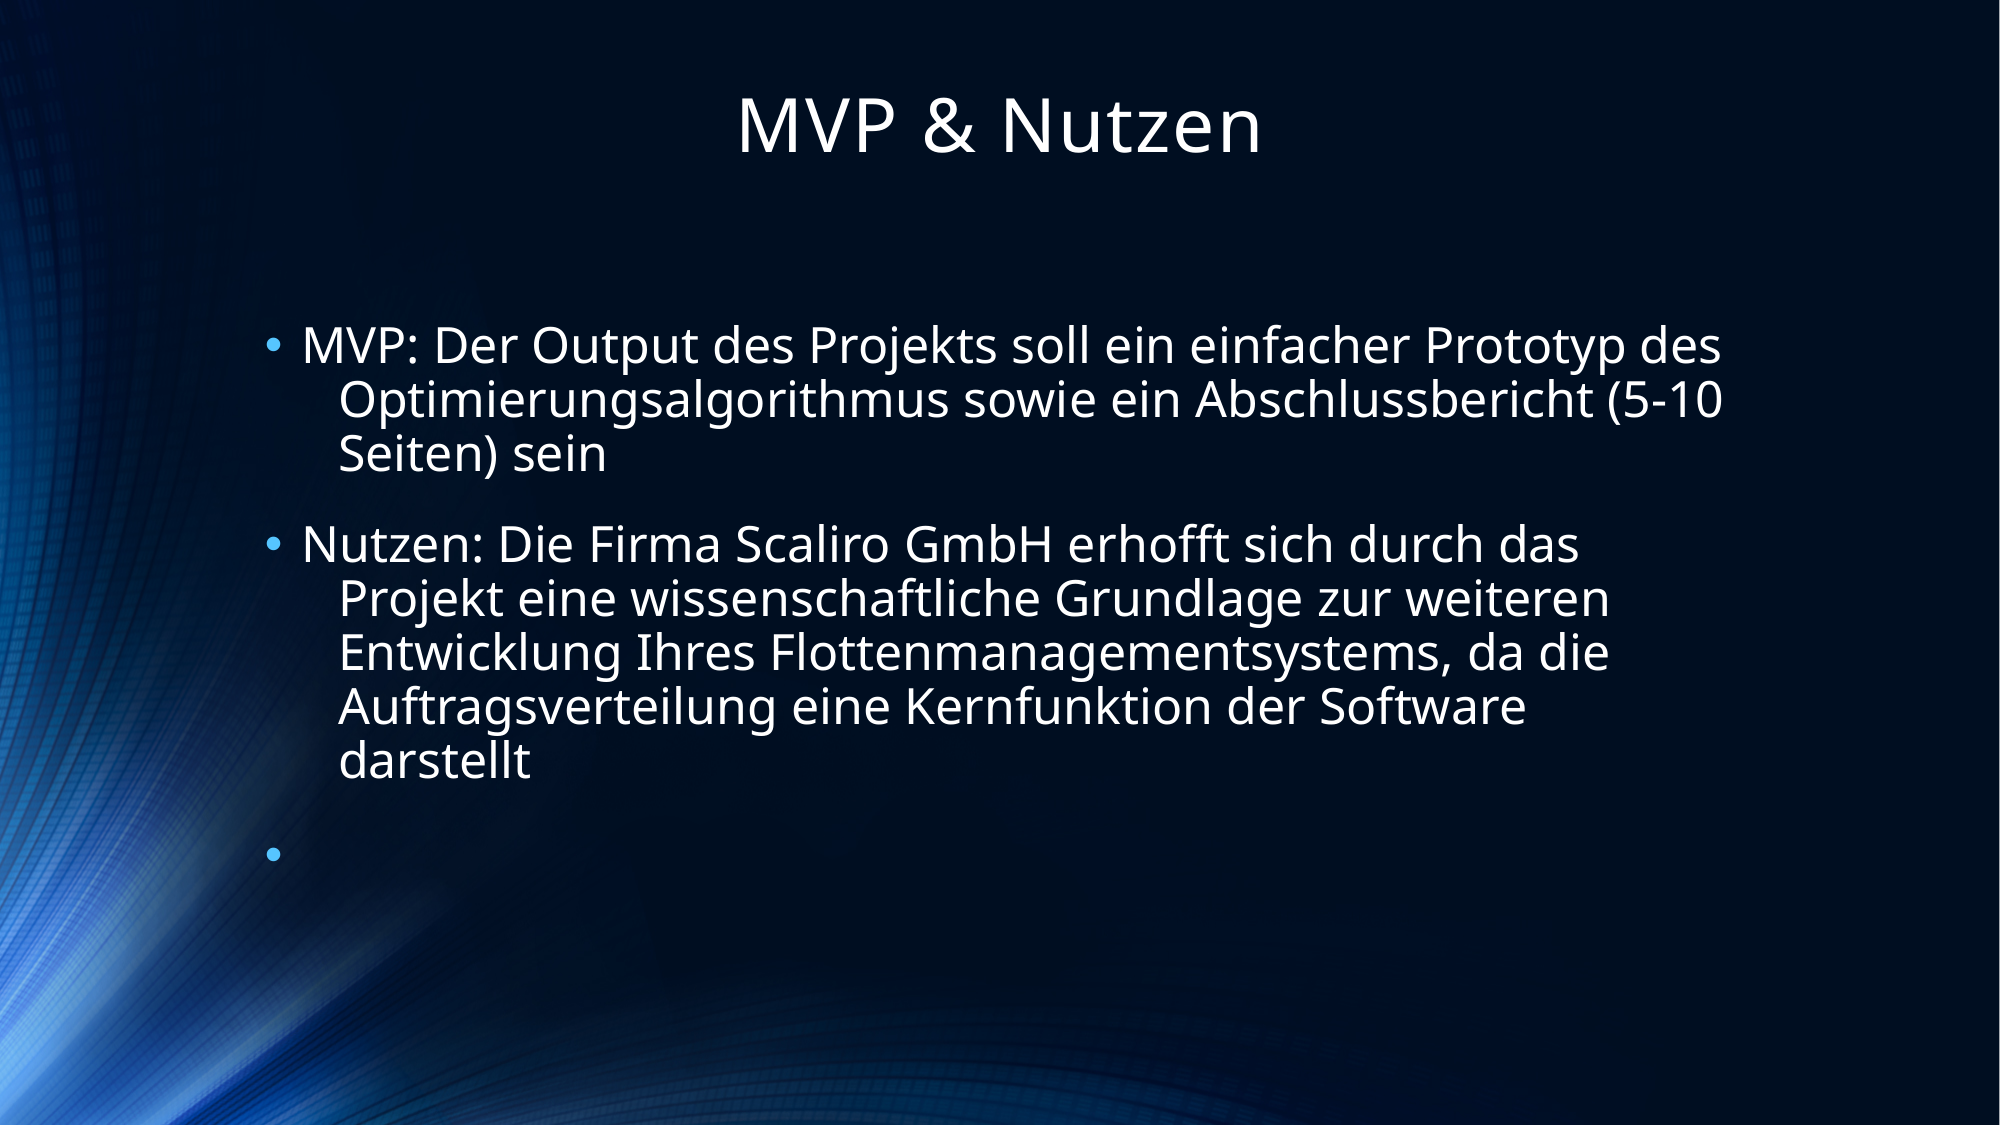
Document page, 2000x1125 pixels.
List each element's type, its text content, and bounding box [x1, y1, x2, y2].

text_box MVP & Nutzen [249, 62, 1750, 177]
list MVP: Der Output des Projekts soll ein einfacher Prototyp des Optimierungsalgorithmus sowie ein Abschlussbericht (5-10 Seiten) sein Nutzen: Die Firma Scaliro GmbH erhofft sich durch das Projekt eine wissenschaftliche Grundlage zur weiteren Entwicklung Ihres Flottenmanagementsystems, da die Auftragsverteilung eine Kernfunktion der Software darstellt [249, 312, 1749, 988]
